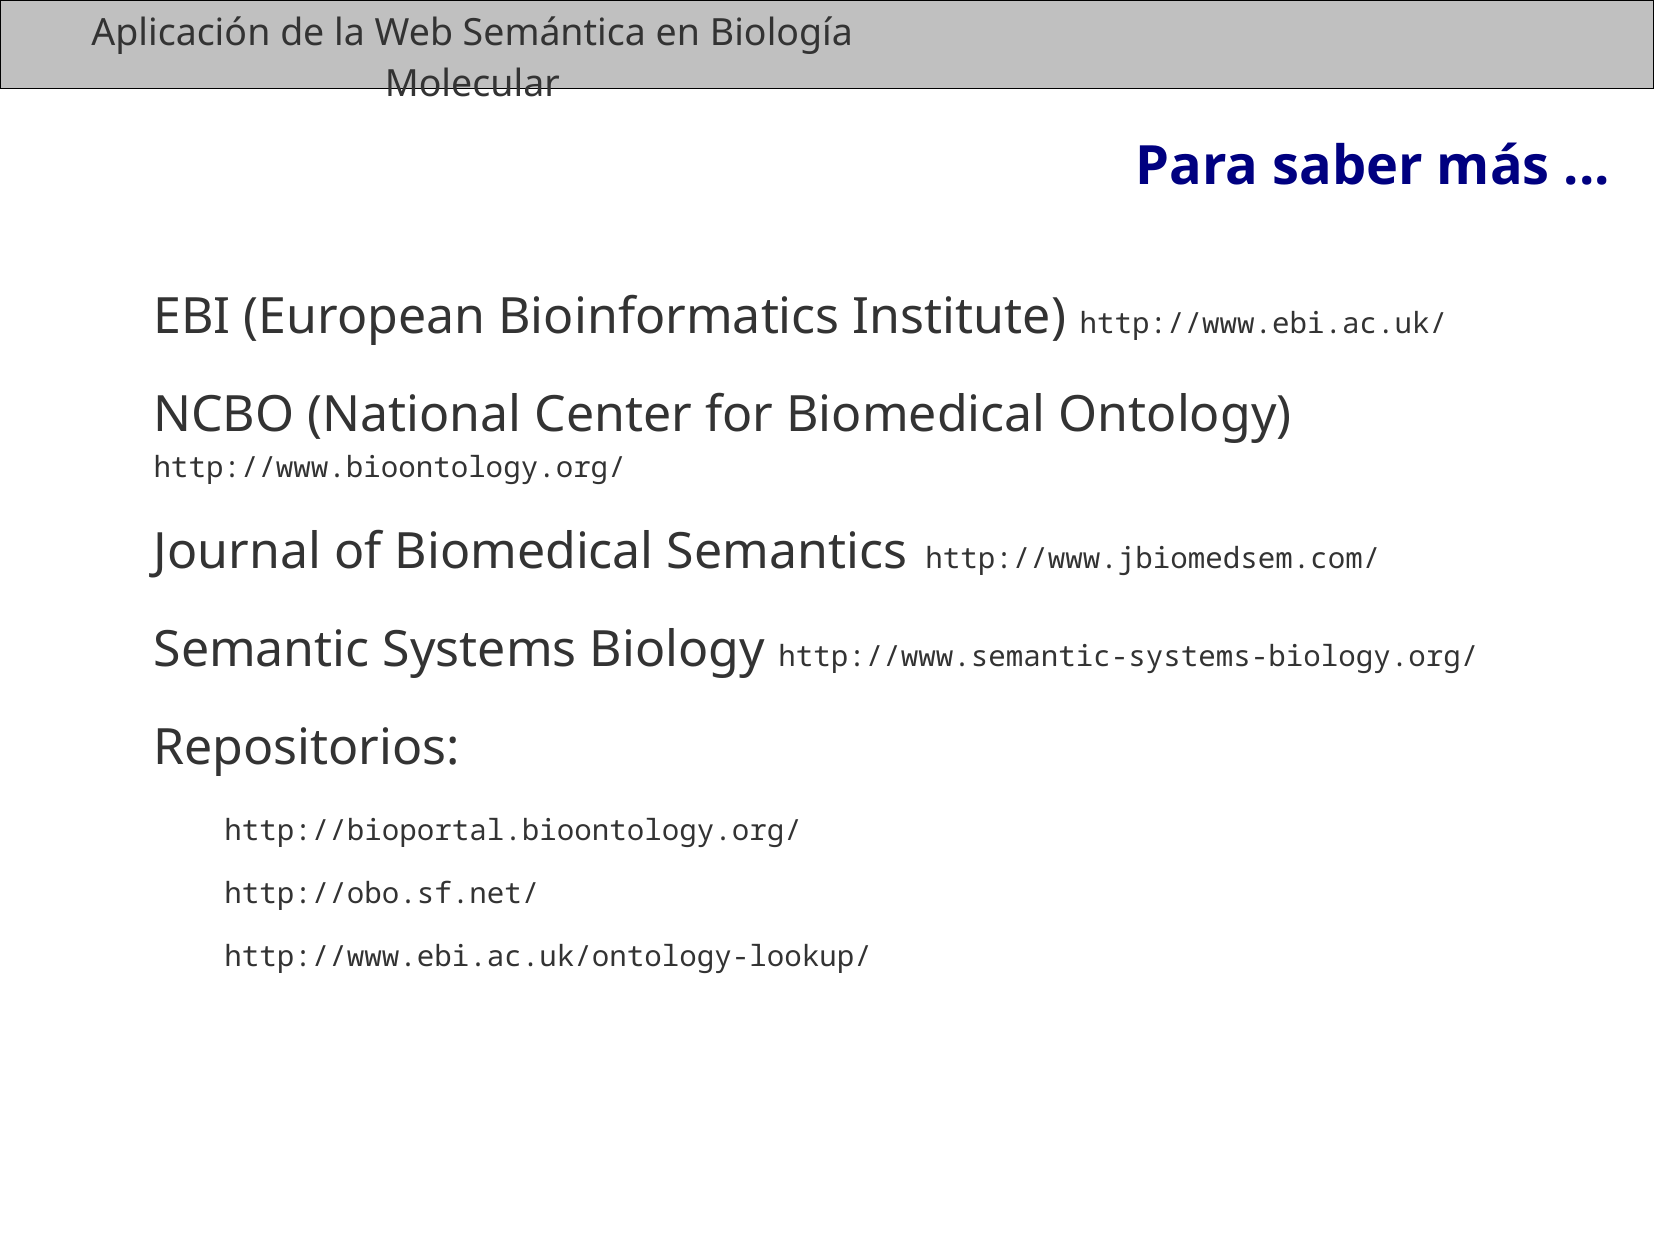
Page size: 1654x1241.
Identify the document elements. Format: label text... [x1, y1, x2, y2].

list EBI (European Bioinformatics Institute) http://www.ebi.ac.uk/ NCBO (National Center for Biomedical Ontology) http://www.bioontology.org/ Journal of Biomedical Semantics http://www.jbiomedsem.com/ Semantic Systems Biology http://www.semantic-systems-biology.org/ Repositorios: http://bioportal.bioontology.org/ http://obo.sf.net/ http://www.ebi.ac.uk/ontology-lookup/ [82, 280, 1571, 1084]
text_box Aplicación de la Web Semántica en Biología Molecular [0, 23, 945, 89]
text_box Para saber más ... [1092, 125, 1654, 202]
text_box [0, 0, 1654, 89]
